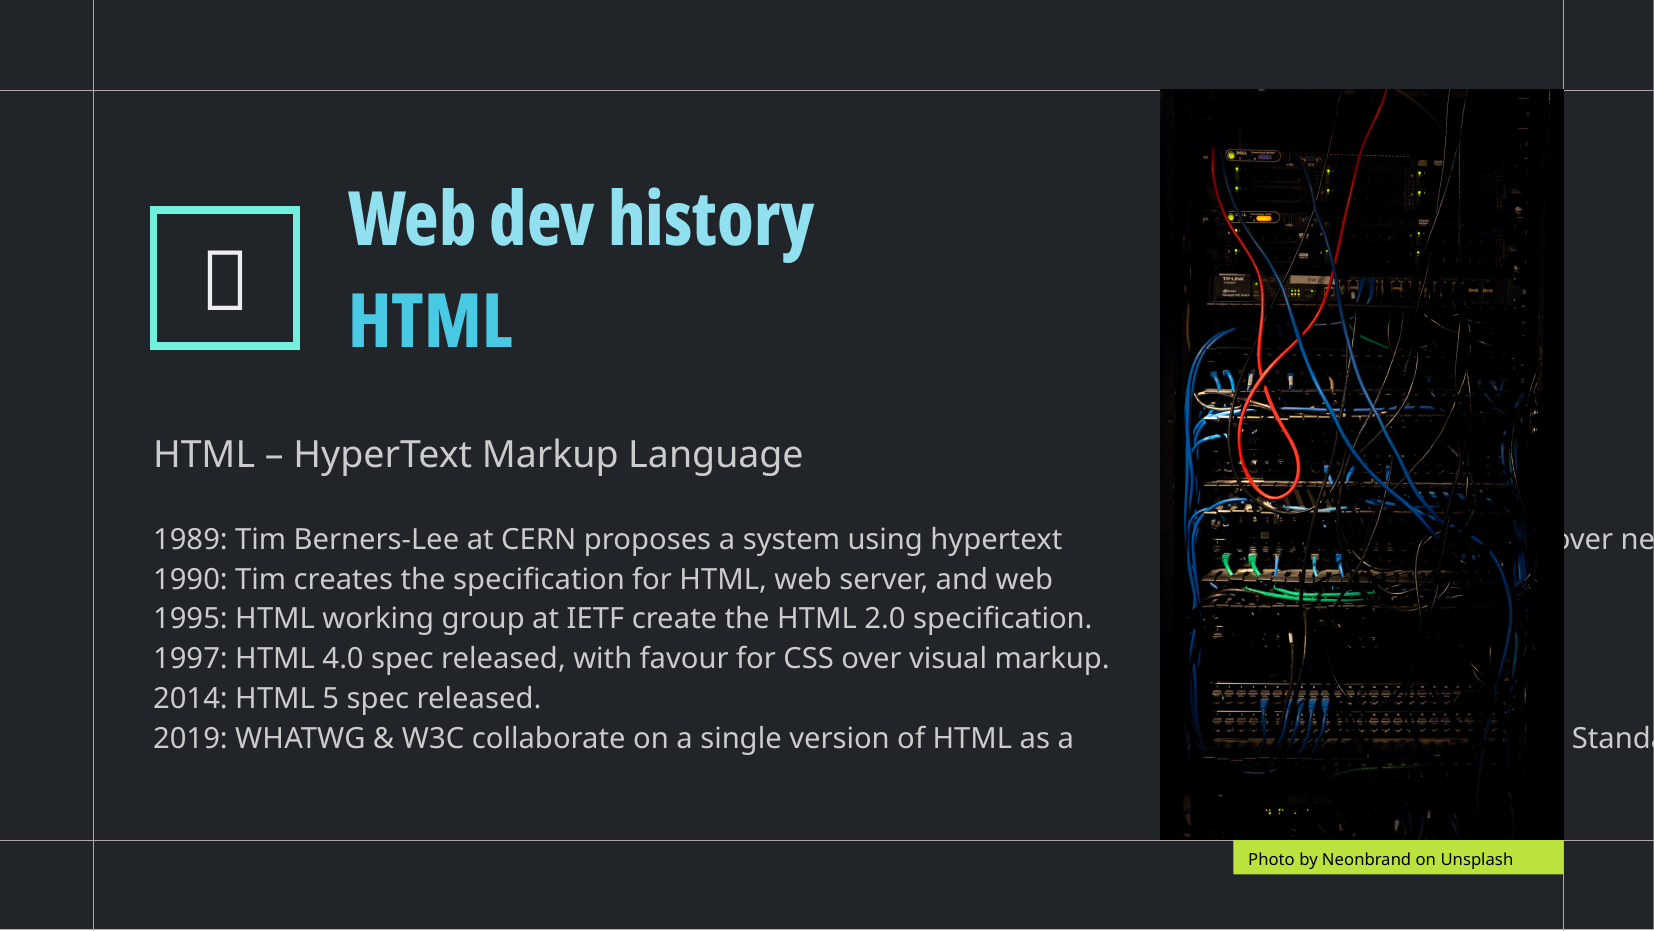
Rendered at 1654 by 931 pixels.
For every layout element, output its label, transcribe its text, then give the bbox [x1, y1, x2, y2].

text_box Photo by Neonbrand on Unsplash [1233, 840, 1564, 875]
text_box 🌐 [153, 210, 297, 331]
text_box Web dev history HTML [333, 165, 1024, 412]
picture [1160, 90, 1564, 841]
text_box HTML – HyperText Markup Language 1989: Tim Berners-Lee at CERN proposes a system using hypertext documents to share data over network fabric. 1990: Tim creates the specification for HTML, web server, and web browser. 1995: HTML working group at IETF create the HTML 2.0 specification. 1997: HTML 4.0 spec released, with favour for CSS over visual markup. 2014: HTML 5 spec released. 2019: WHATWG & W3C collaborate on a single version of HTML as a continually updated Living Standard. [138, 420, 1084, 824]
